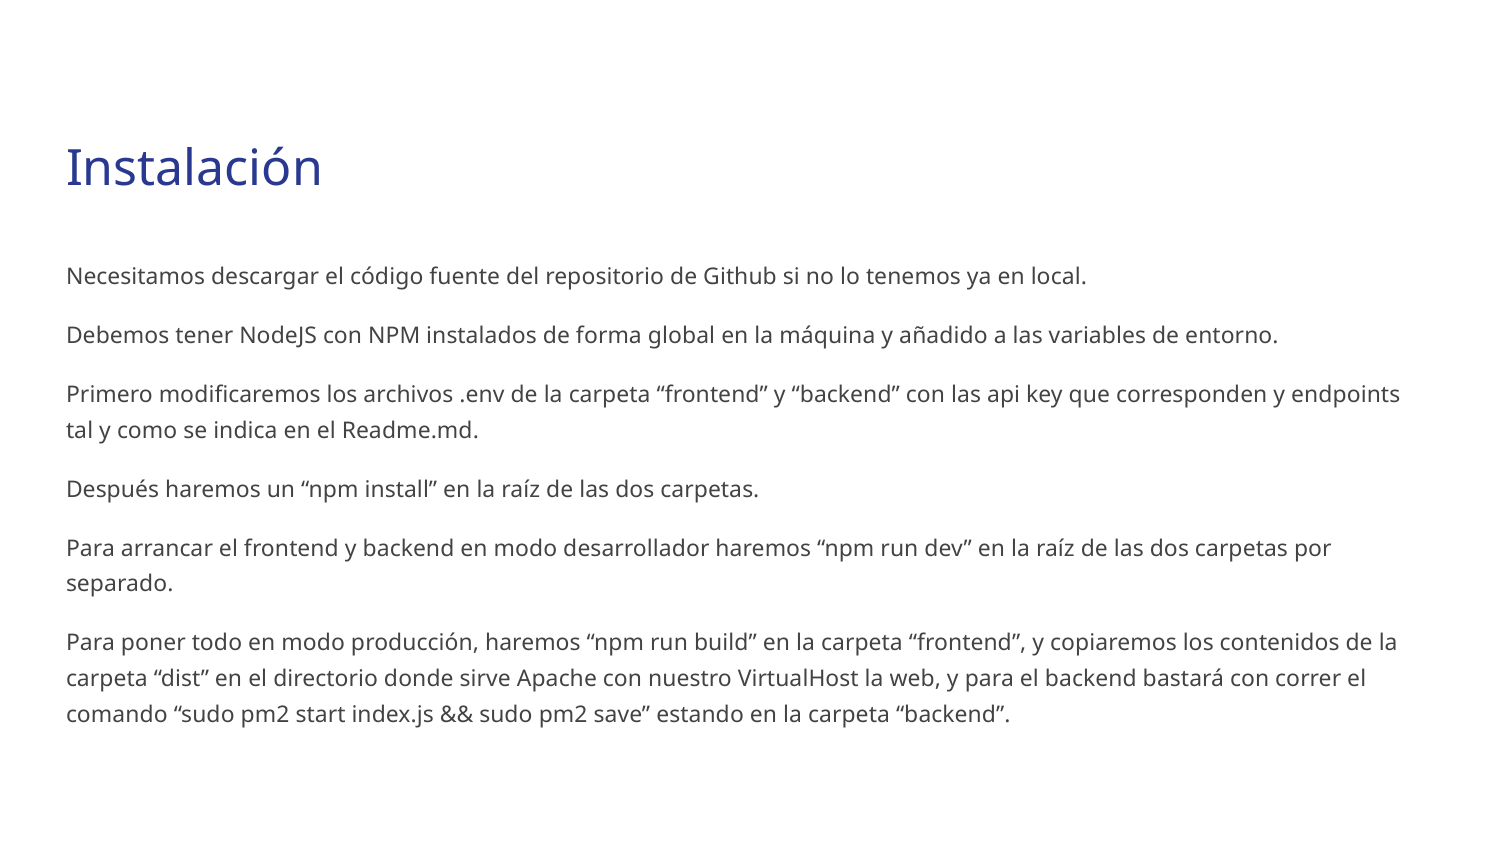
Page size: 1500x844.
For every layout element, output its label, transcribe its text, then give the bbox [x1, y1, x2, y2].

title Instalación [51, 91, 512, 216]
list Necesitamos descargar el código fuente del repositorio de Github si no lo tenemos ya en local. Debemos tener NodeJS con NPM instalados de forma global en la máquina y añadido a las variables de entorno. Primero modificaremos los archivos .env de la carpeta “frontend” y “backend” con las api key que corresponden y endpoints tal y como se indica en el Readme.md. Después haremos un “npm install” en la raíz de las dos carpetas. Para arrancar el frontend y backend en modo desarrollador haremos “npm run dev” en la raíz de las dos carpetas por separado. Para poner todo en modo producción, haremos “npm run build” en la carpeta “frontend”, y copiaremos los contenidos de la carpeta “dist” en el directorio donde sirve Apache con nuestro VirtualHost la web, y para el backend bastará con correr el comando “sudo pm2 start index.js && sudo pm2 save” estando en la carpeta “backend”. [51, 240, 1435, 750]
